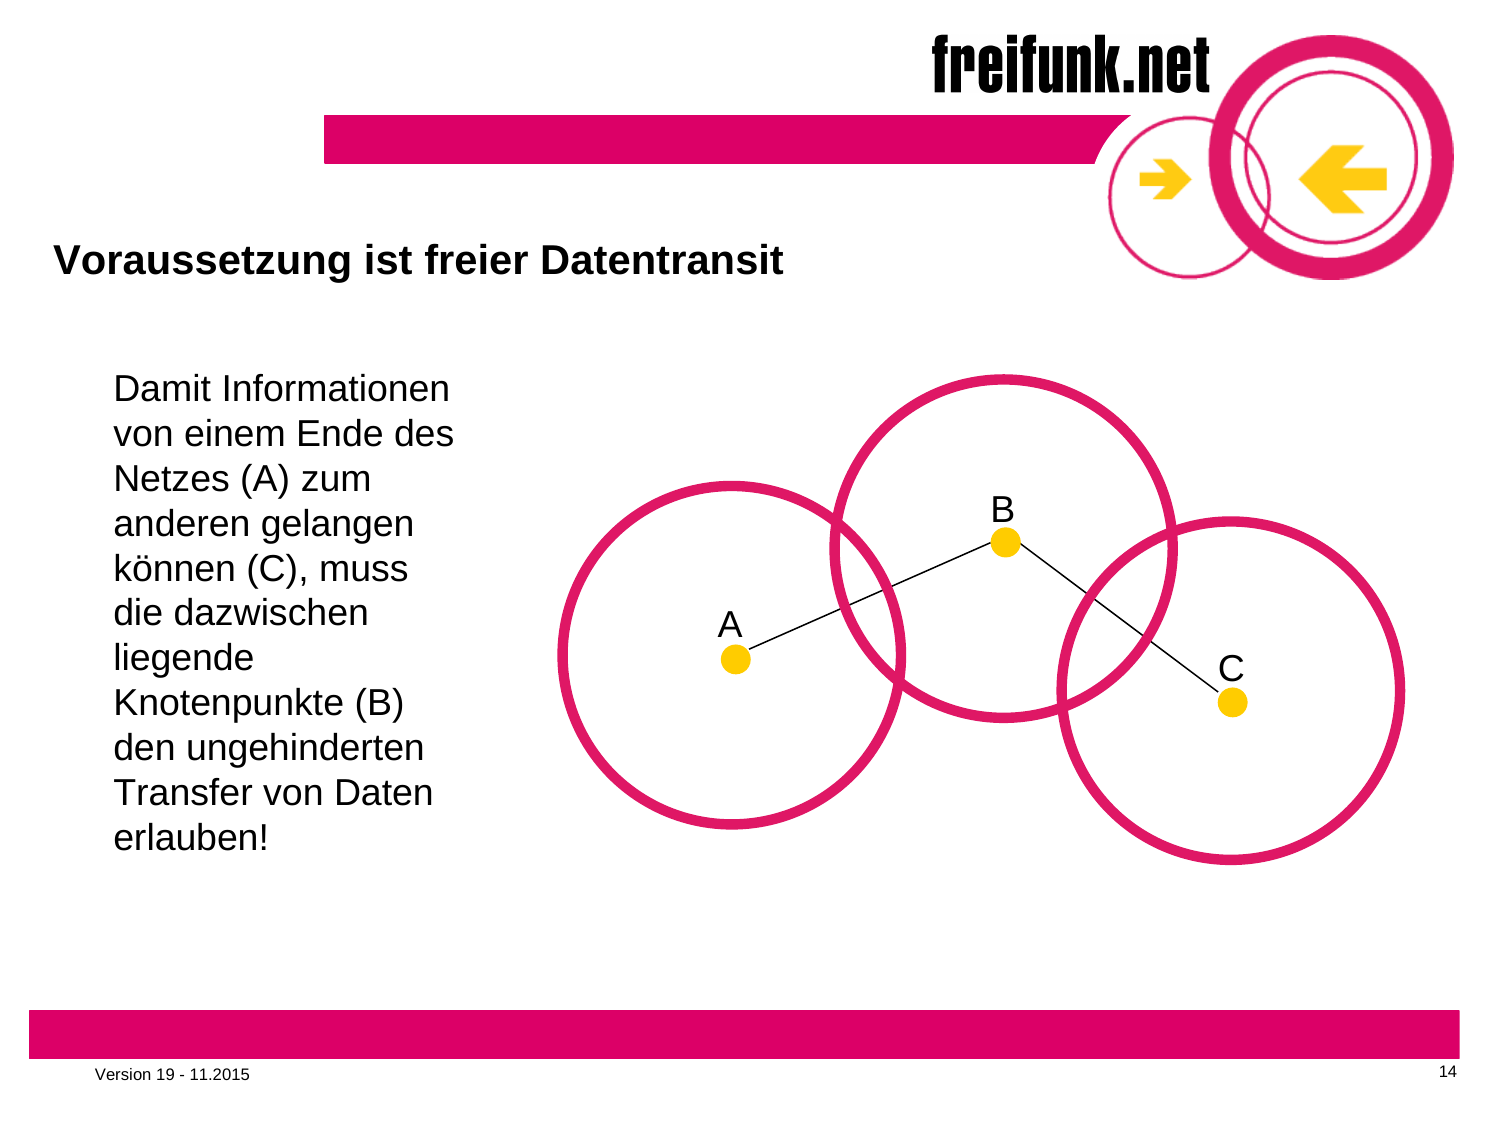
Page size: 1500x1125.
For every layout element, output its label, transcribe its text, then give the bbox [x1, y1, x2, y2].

text_box A [702, 576, 756, 654]
text_box C [1203, 620, 1256, 698]
text_box [990, 538, 1021, 558]
text_box B [975, 461, 1029, 538]
picture [932, 34, 1454, 280]
text_box [720, 654, 751, 675]
text_box [1217, 698, 1248, 718]
text_box Damit Informationen von einem Ende des Netzes (A) zum anderen gelangen können (C), muss die dazwischen liegende Knotenpunkte (B) den ungehinderten Transfer von Daten erlauben! [113, 364, 477, 1003]
text_box Voraussetzung ist freier Datentransit [53, 233, 1046, 313]
